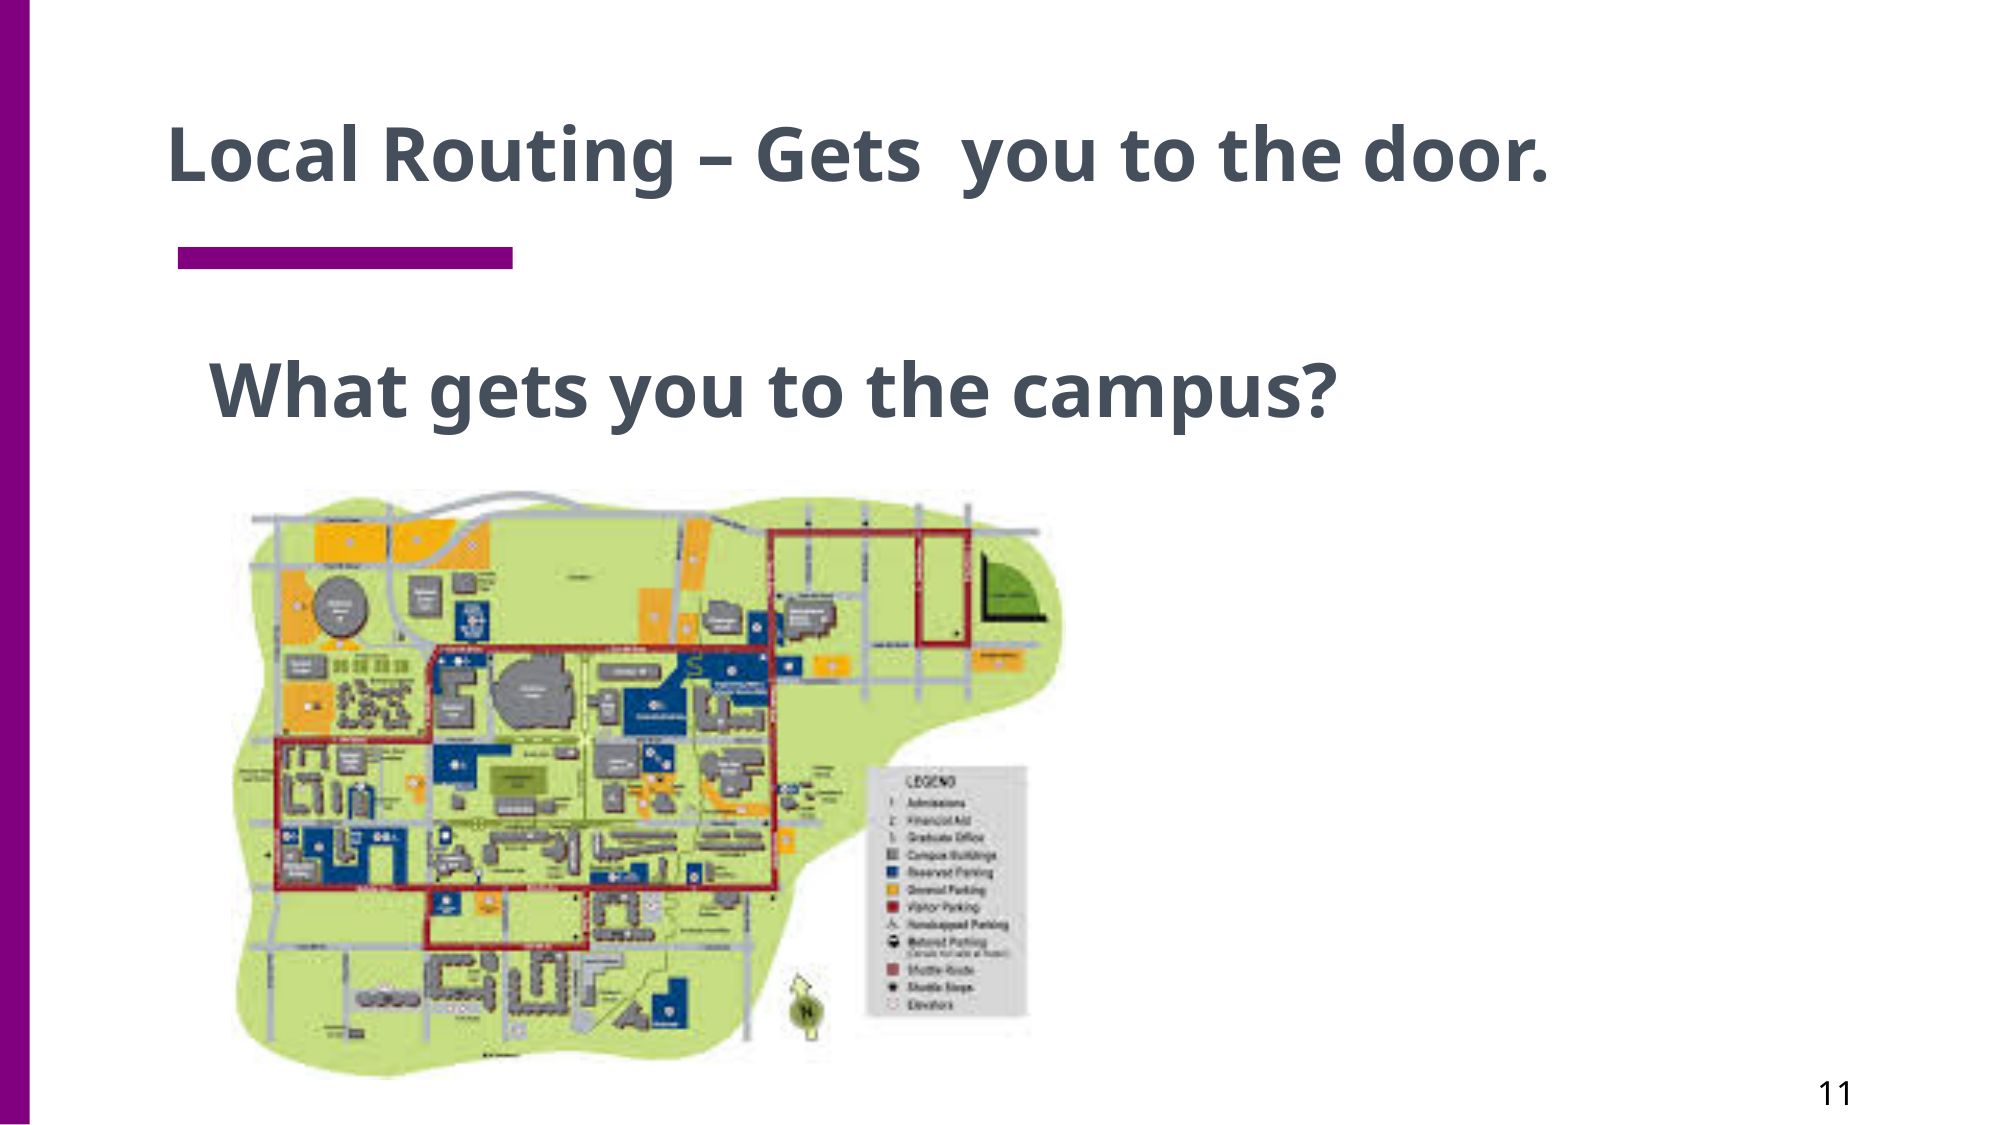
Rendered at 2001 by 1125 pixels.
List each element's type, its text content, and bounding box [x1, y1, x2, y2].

picture [231, 489, 1066, 1081]
text_box Local Routing – Gets you to the door. [151, 0, 1849, 212]
text_box What gets you to the campus? [195, 329, 1696, 437]
